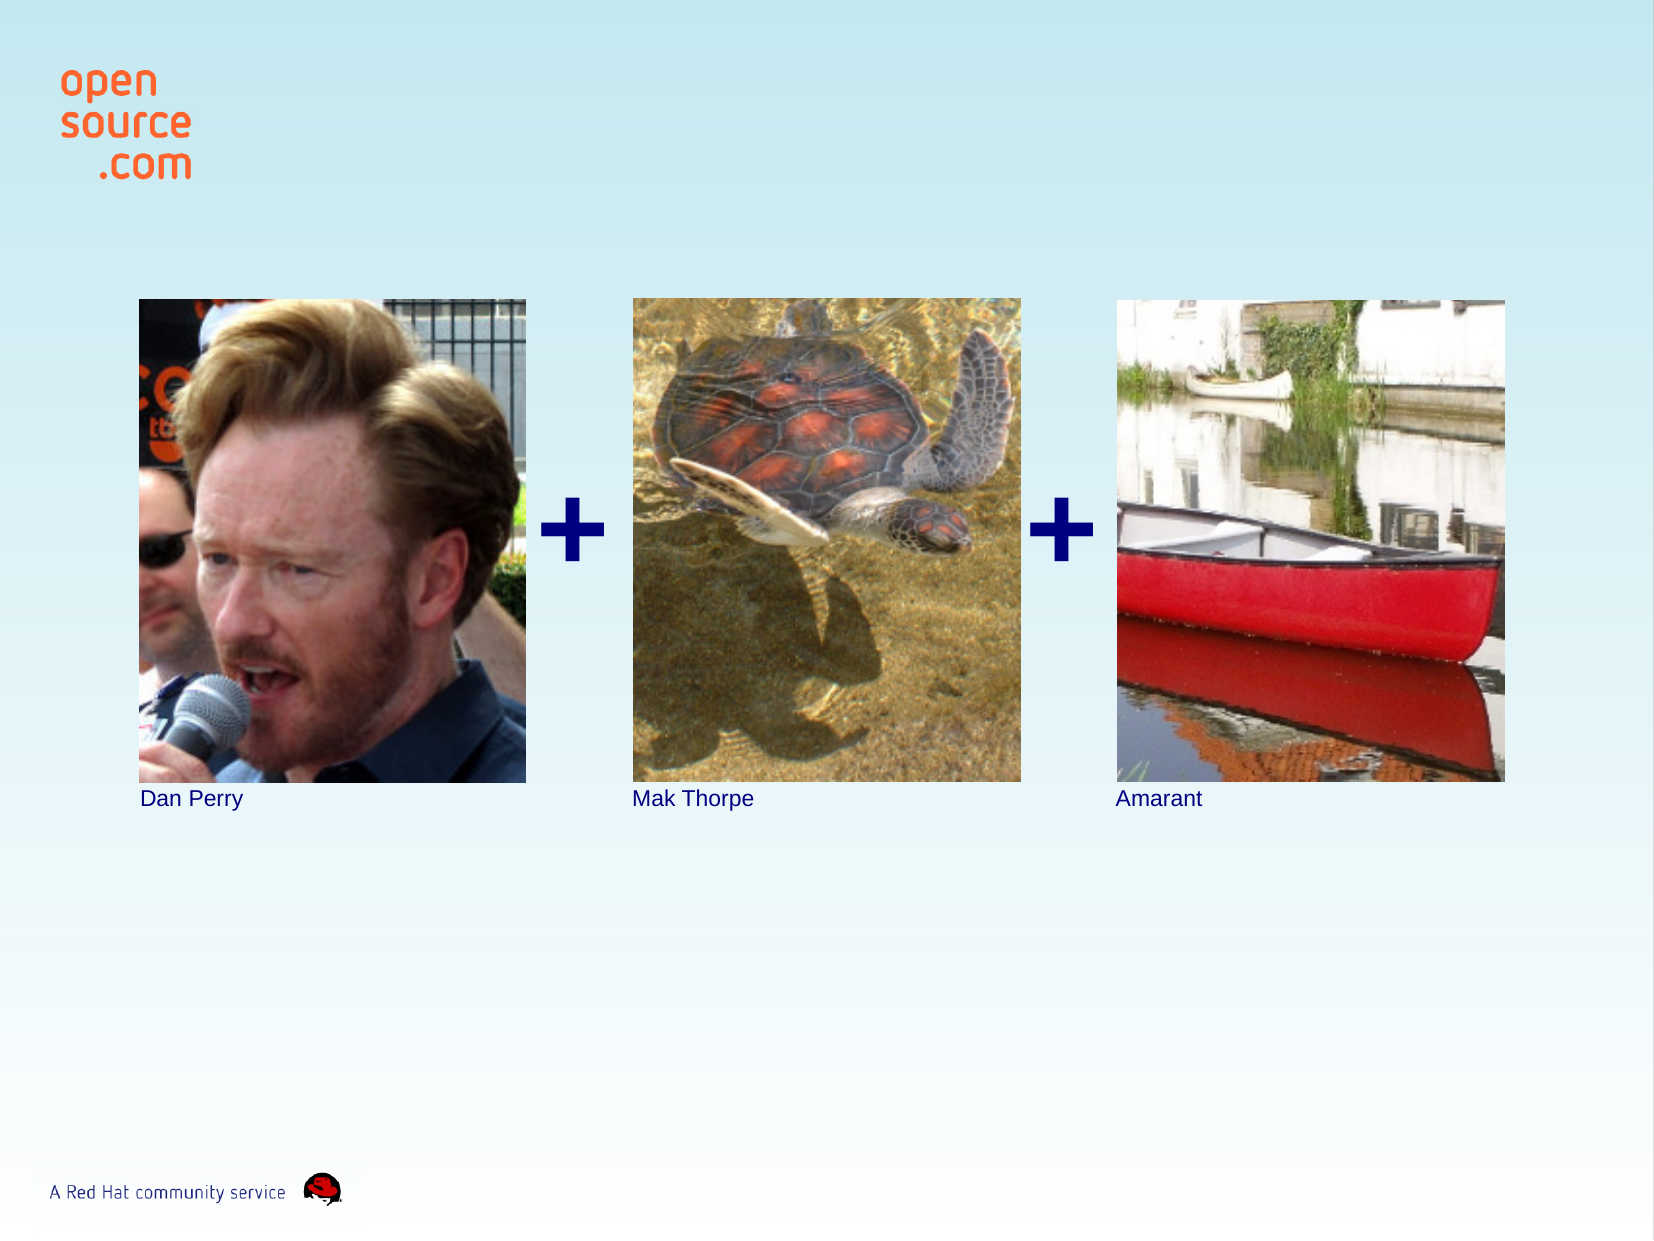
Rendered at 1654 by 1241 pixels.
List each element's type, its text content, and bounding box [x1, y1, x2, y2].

picture [0, 0, 1654, 1241]
subtitle Dan Perry Mak Thorpe Amarant [75, 785, 536, 812]
text_box + + [536, 5, 1654, 1051]
